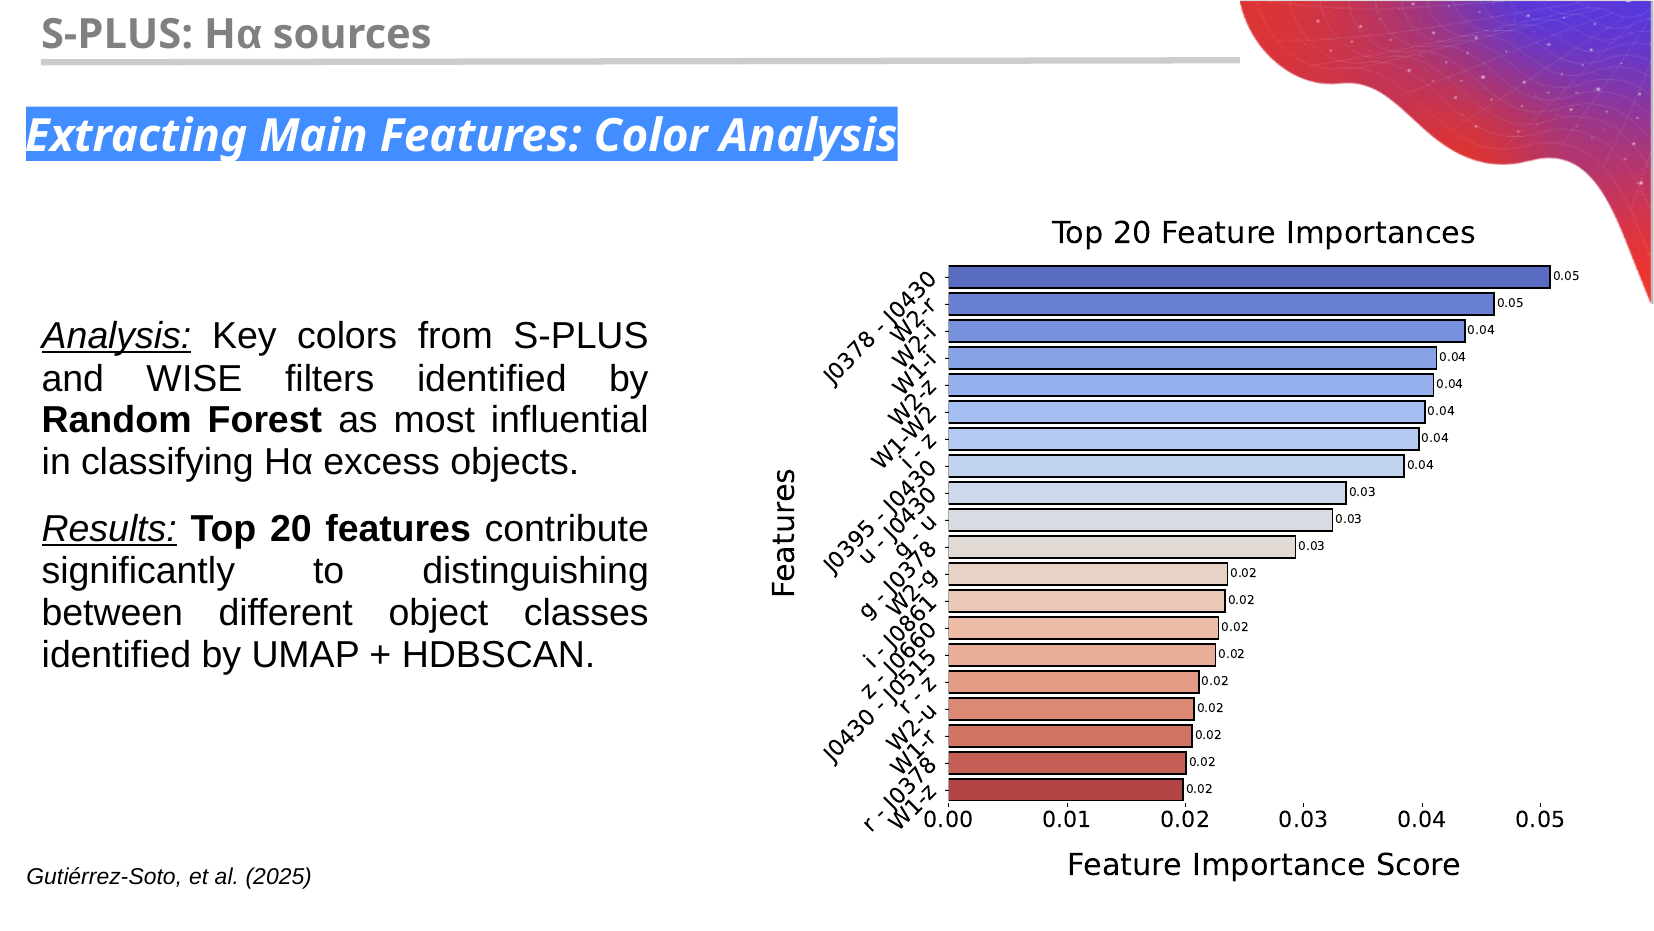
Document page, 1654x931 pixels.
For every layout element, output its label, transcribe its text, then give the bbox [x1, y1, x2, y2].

text_box Extracting Main Features: Color Analysis [26, 106, 898, 161]
text_box Analysis: Key colors from S-PLUS and WISE filters identified by Random Forest as most influential in classifying Hα excess objects. Results: Top 20 features contribute significantly to distinguishing between different object classes identified by UMAP + HDBSCAN. [26, 307, 664, 792]
text_box Gutiérrez-Soto, et al. (2025) [11, 856, 328, 931]
text_box S-PLUS: Hα sources [26, 0, 477, 72]
picture [764, 0, 1654, 890]
